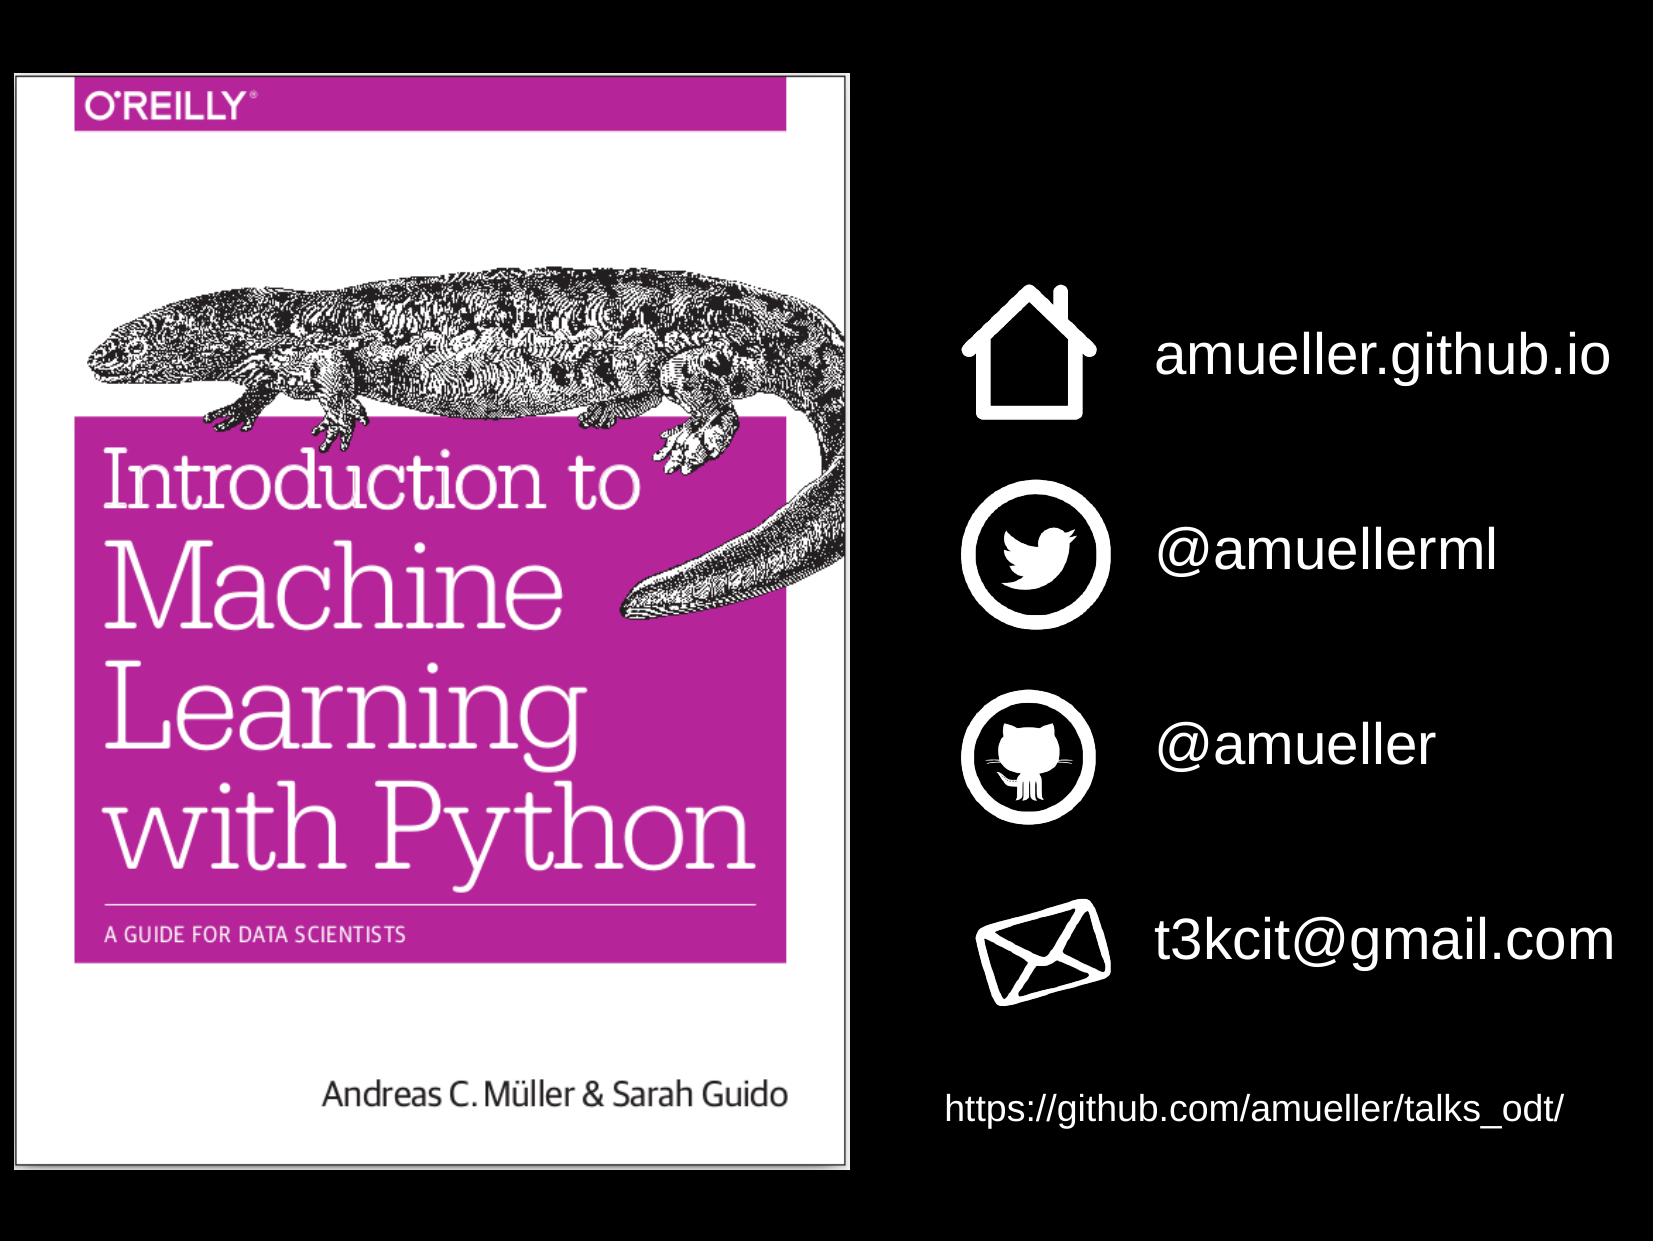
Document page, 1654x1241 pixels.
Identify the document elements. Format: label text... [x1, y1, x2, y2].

picture [961, 284, 1097, 421]
text_box amueller.github.io @amuellerml @amueller t3kcit@gmail.com [1139, 314, 1653, 1020]
picture [960, 479, 1111, 631]
picture [975, 884, 1111, 1021]
picture [14, 73, 850, 1170]
picture [960, 689, 1096, 826]
text_box https://github.com/amueller/talks_odt/ [929, 1080, 1635, 1141]
